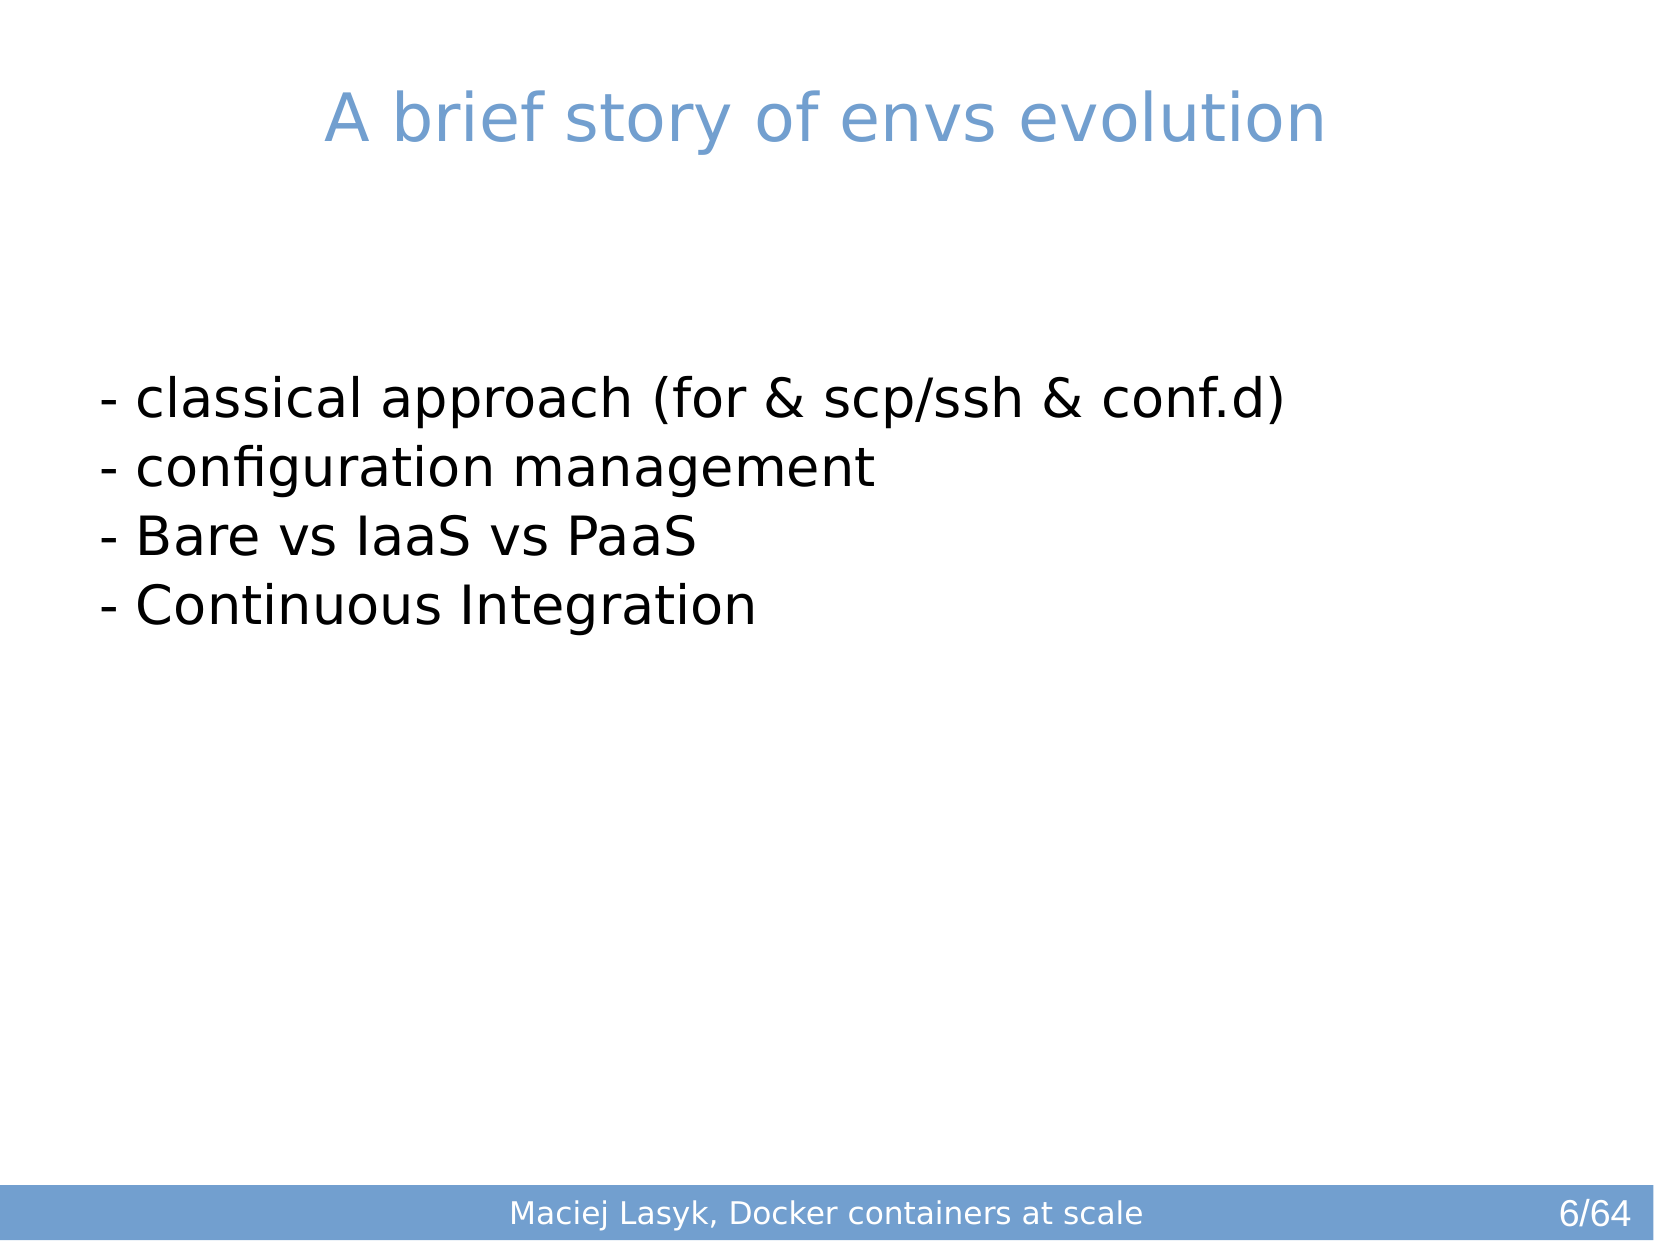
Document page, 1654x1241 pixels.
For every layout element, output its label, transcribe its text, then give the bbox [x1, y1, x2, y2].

text_box [1647, 1185, 1654, 1241]
text_box - classical approach (for & scp/ssh & conf.d) - configuration management - Bare vs IaaS vs PaaS - Continuous Integration [84, 360, 1304, 645]
text_box Maciej Lasyk, Docker containers at scale [494, 1188, 1160, 1240]
text_box [0, 1185, 1533, 1241]
text_box A brief story of envs evolution [309, 72, 1345, 166]
text_box 6/64 [1533, 1185, 1647, 1241]
